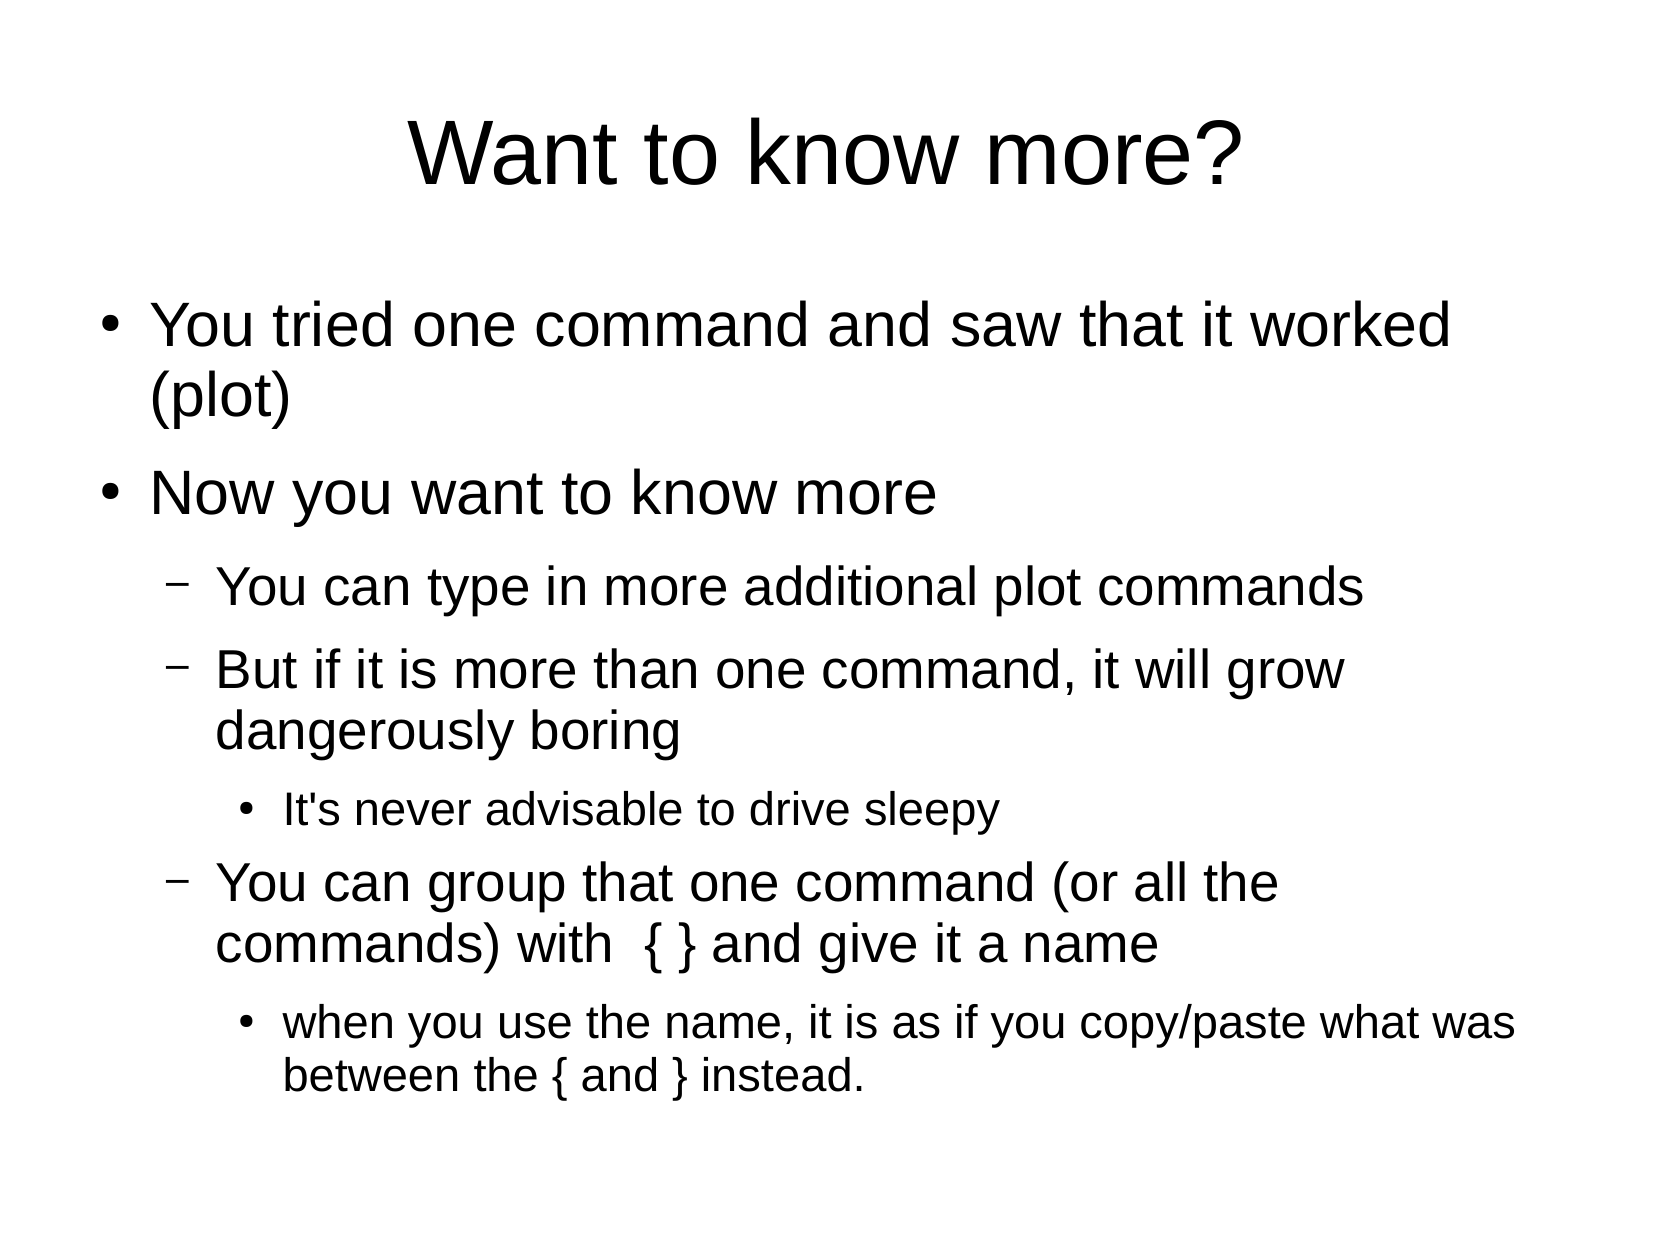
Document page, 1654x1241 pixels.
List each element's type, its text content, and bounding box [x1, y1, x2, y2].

title Want to know more? [82, 49, 1571, 257]
list You tried one command and saw that it worked (plot) Now you want to know more You can type in more additional plot commands But if it is more than one command, it will grow dangerously boring It's never advisable to drive sleepy You can group that one command (or all the commands) with { } and give it a name when you use the name, it is as if you copy/paste what was between the { and } instead. [82, 290, 1571, 1111]
